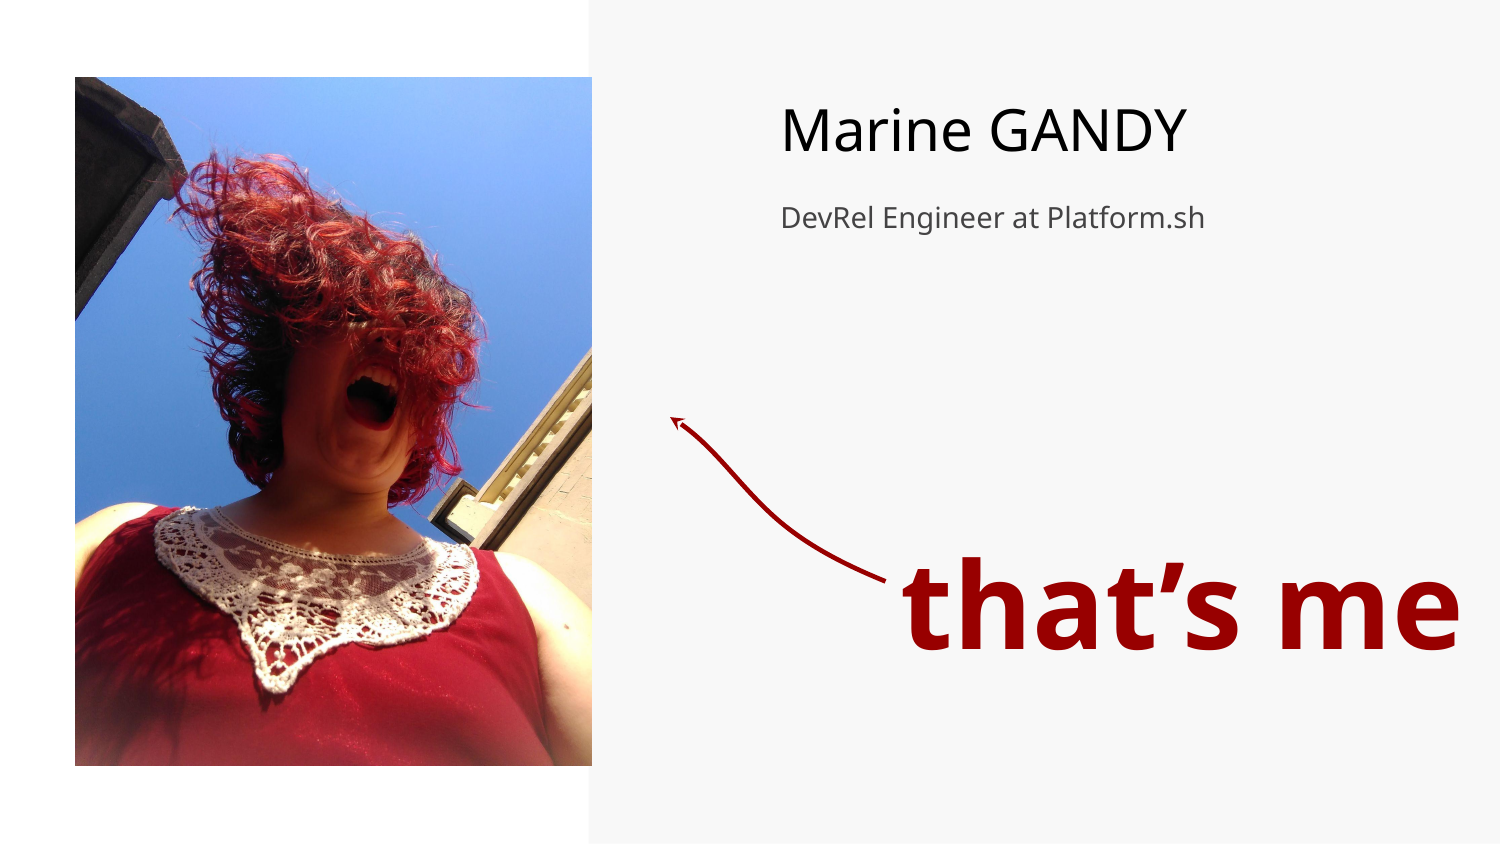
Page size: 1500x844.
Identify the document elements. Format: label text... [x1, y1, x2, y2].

title Marine GANDY [780, 93, 1251, 188]
text_box that’s me [885, 513, 1495, 689]
picture [75, 77, 592, 766]
text_box that’s me [1056, 618, 1078, 637]
subtitle DevRel Engineer at Platform.sh [780, 194, 1323, 582]
